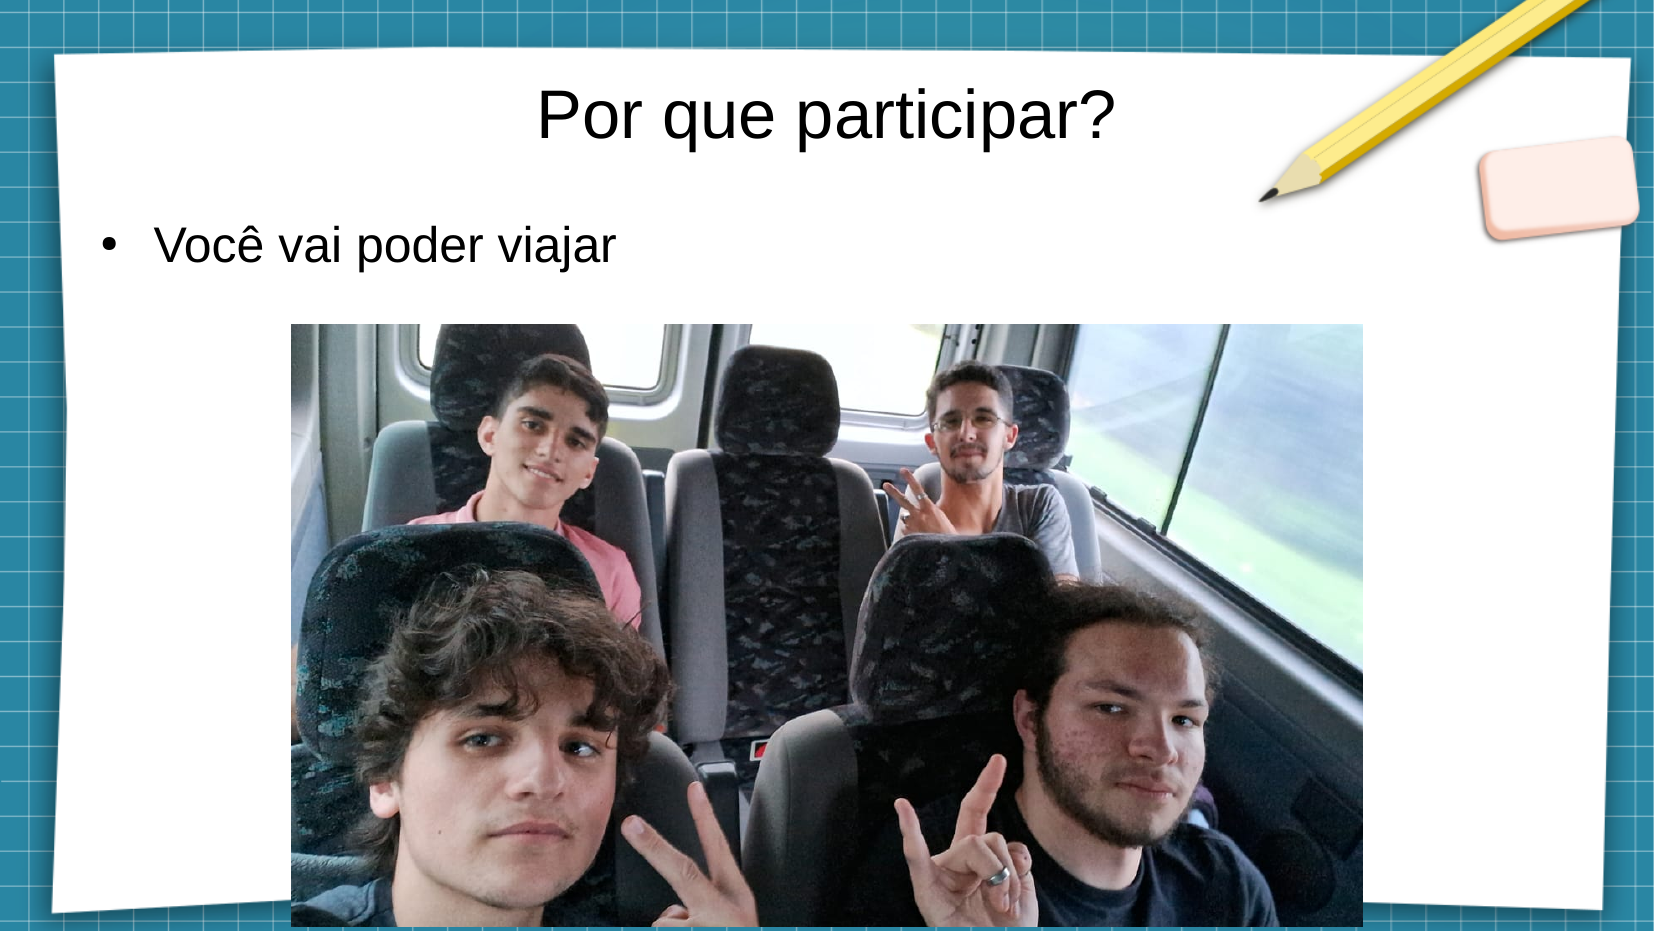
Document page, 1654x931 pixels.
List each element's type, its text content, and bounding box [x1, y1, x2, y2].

picture [0, 0, 1654, 931]
list Você vai poder viajar [82, 217, 1571, 758]
title Por que participar? [82, 37, 1571, 193]
